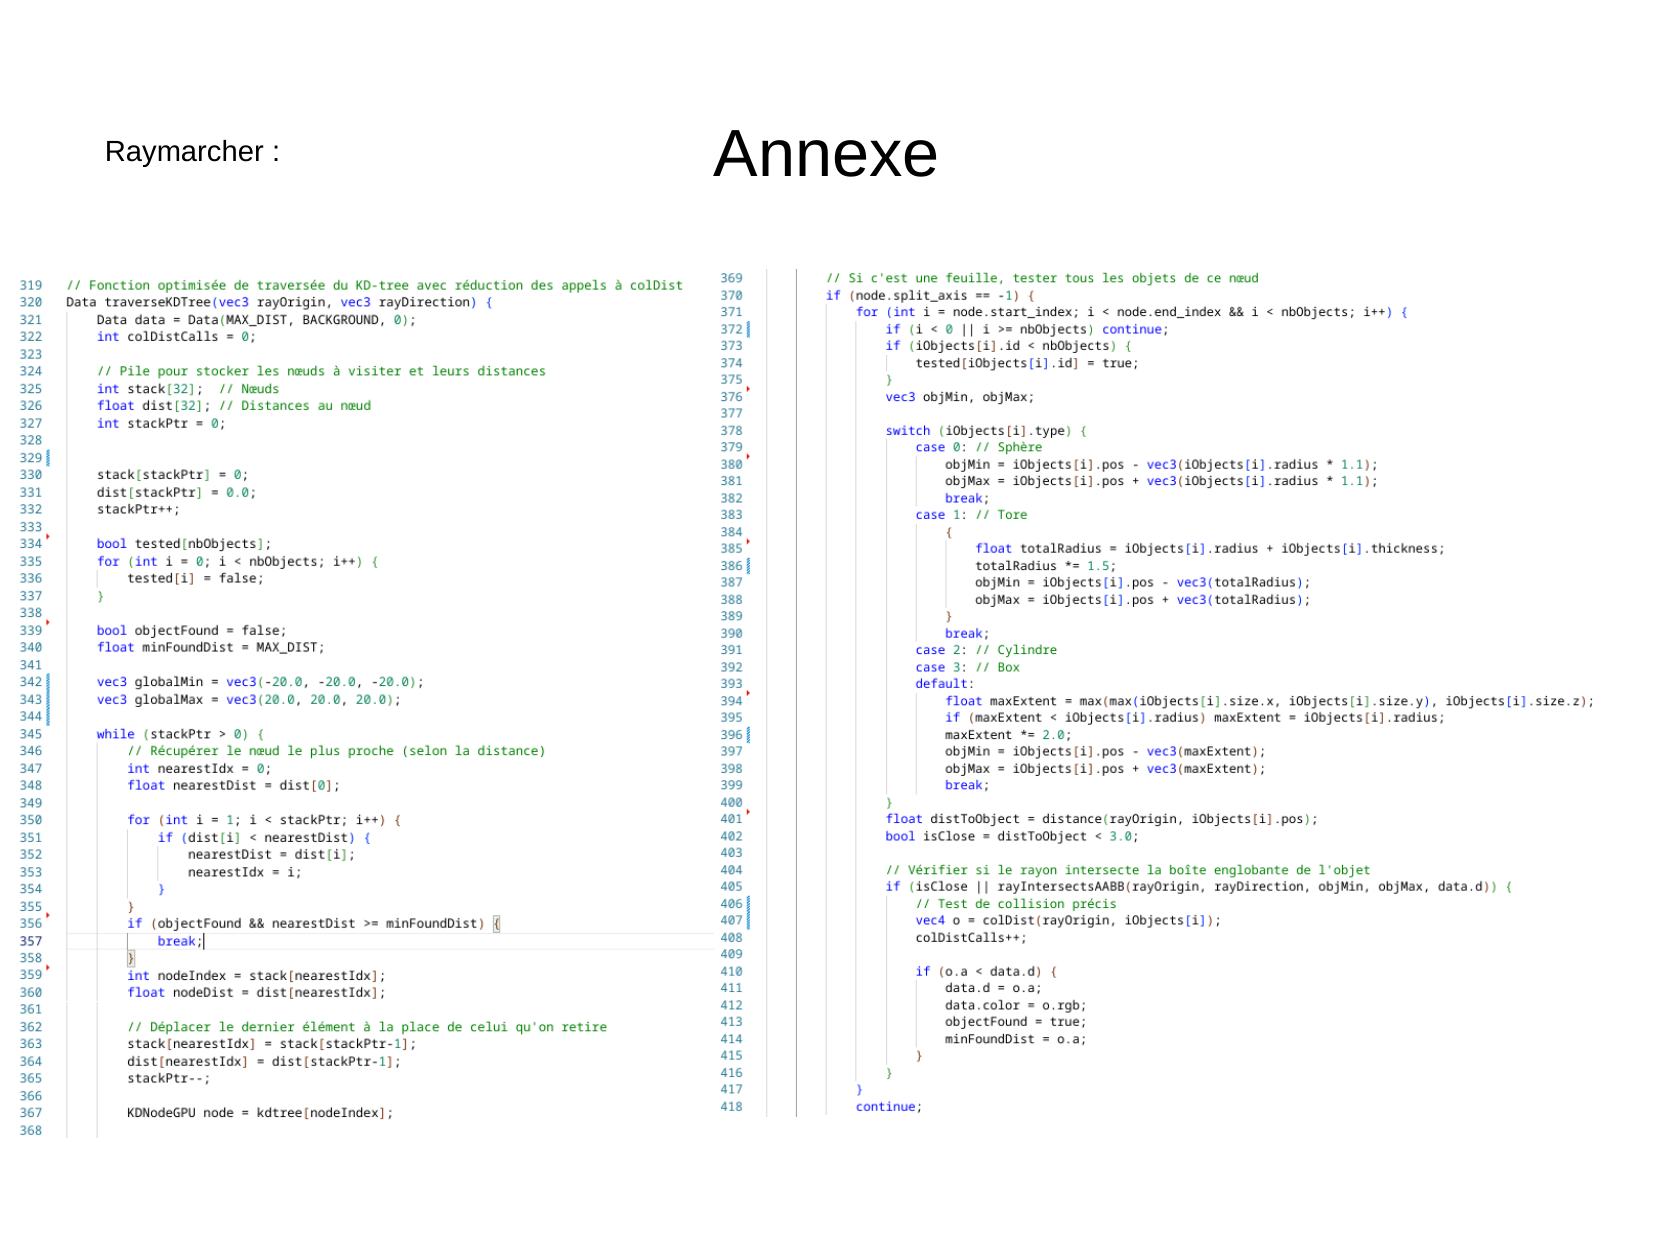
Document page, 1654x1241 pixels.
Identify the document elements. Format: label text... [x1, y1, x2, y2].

title Annexe [82, 49, 1571, 257]
text_box Raymarcher : [90, 127, 305, 176]
picture [13, 269, 1636, 1138]
